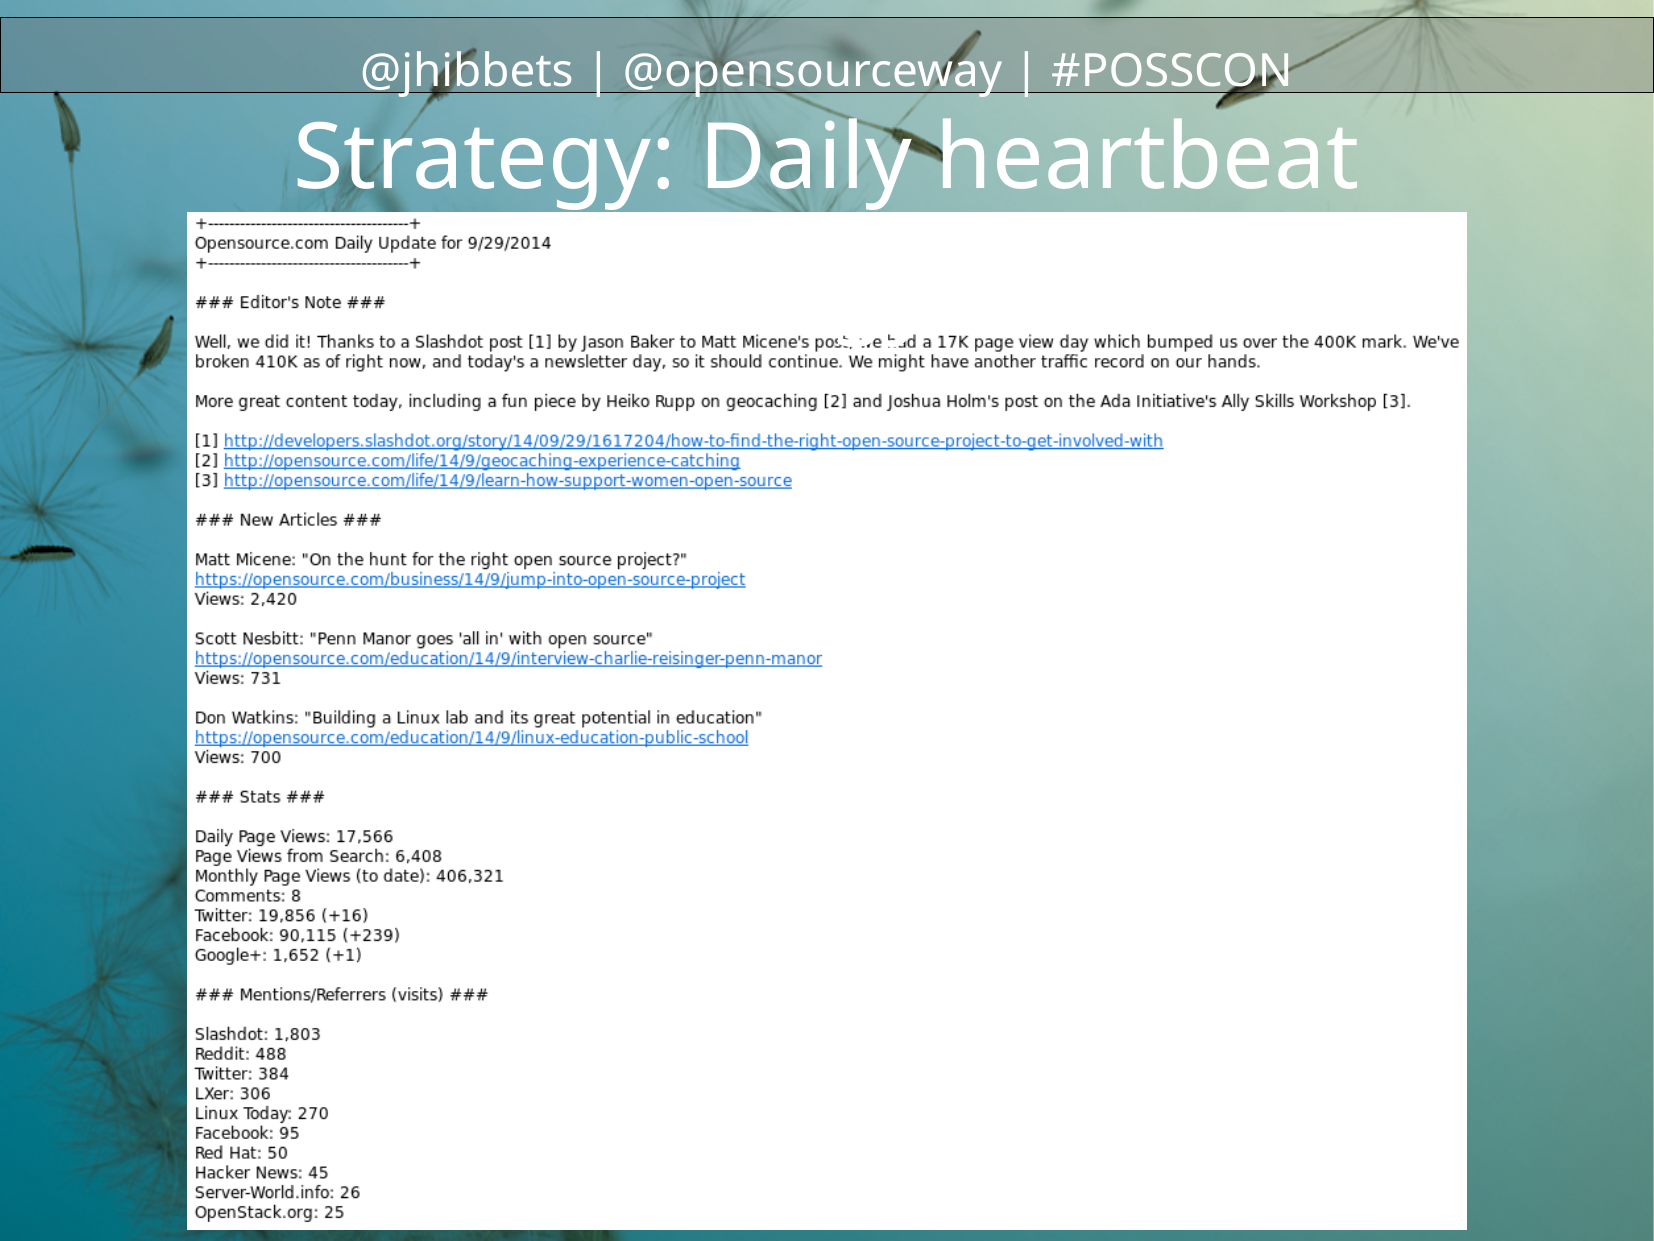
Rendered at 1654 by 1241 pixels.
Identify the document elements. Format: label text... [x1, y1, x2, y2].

text_box Strategy [9, 179, 1498, 402]
picture [0, 93, 1654, 1241]
title Strategy: Daily heartbeat [82, 49, 1571, 257]
picture [0, 0, 1654, 17]
